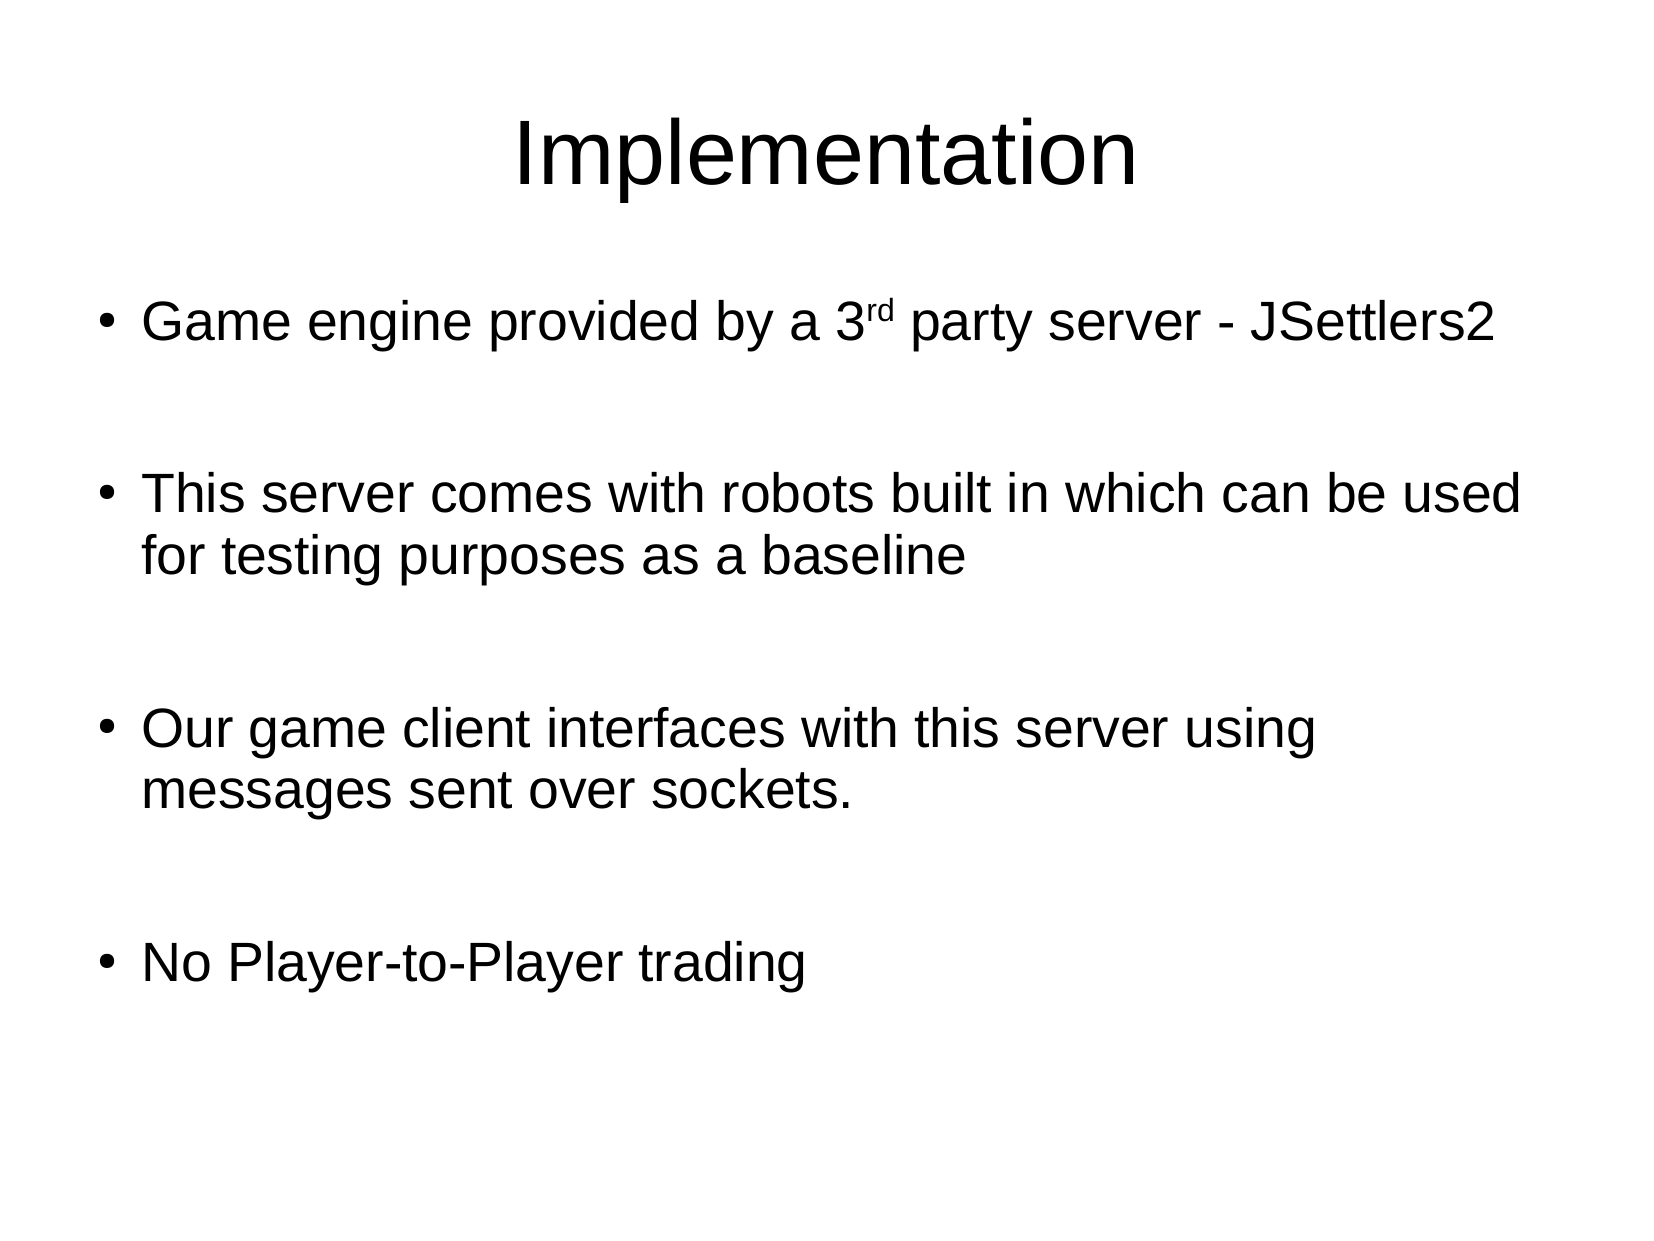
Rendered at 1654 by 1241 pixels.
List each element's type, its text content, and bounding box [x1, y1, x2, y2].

title Implementation [82, 49, 1571, 257]
list Game engine provided by a 3rd party server - JSettlers2 This server comes with robots built in which can be used for testing purposes as a baseline Our game client interfaces with this server using messages sent over sockets. No Player-to-Player trading [82, 290, 1571, 1010]
